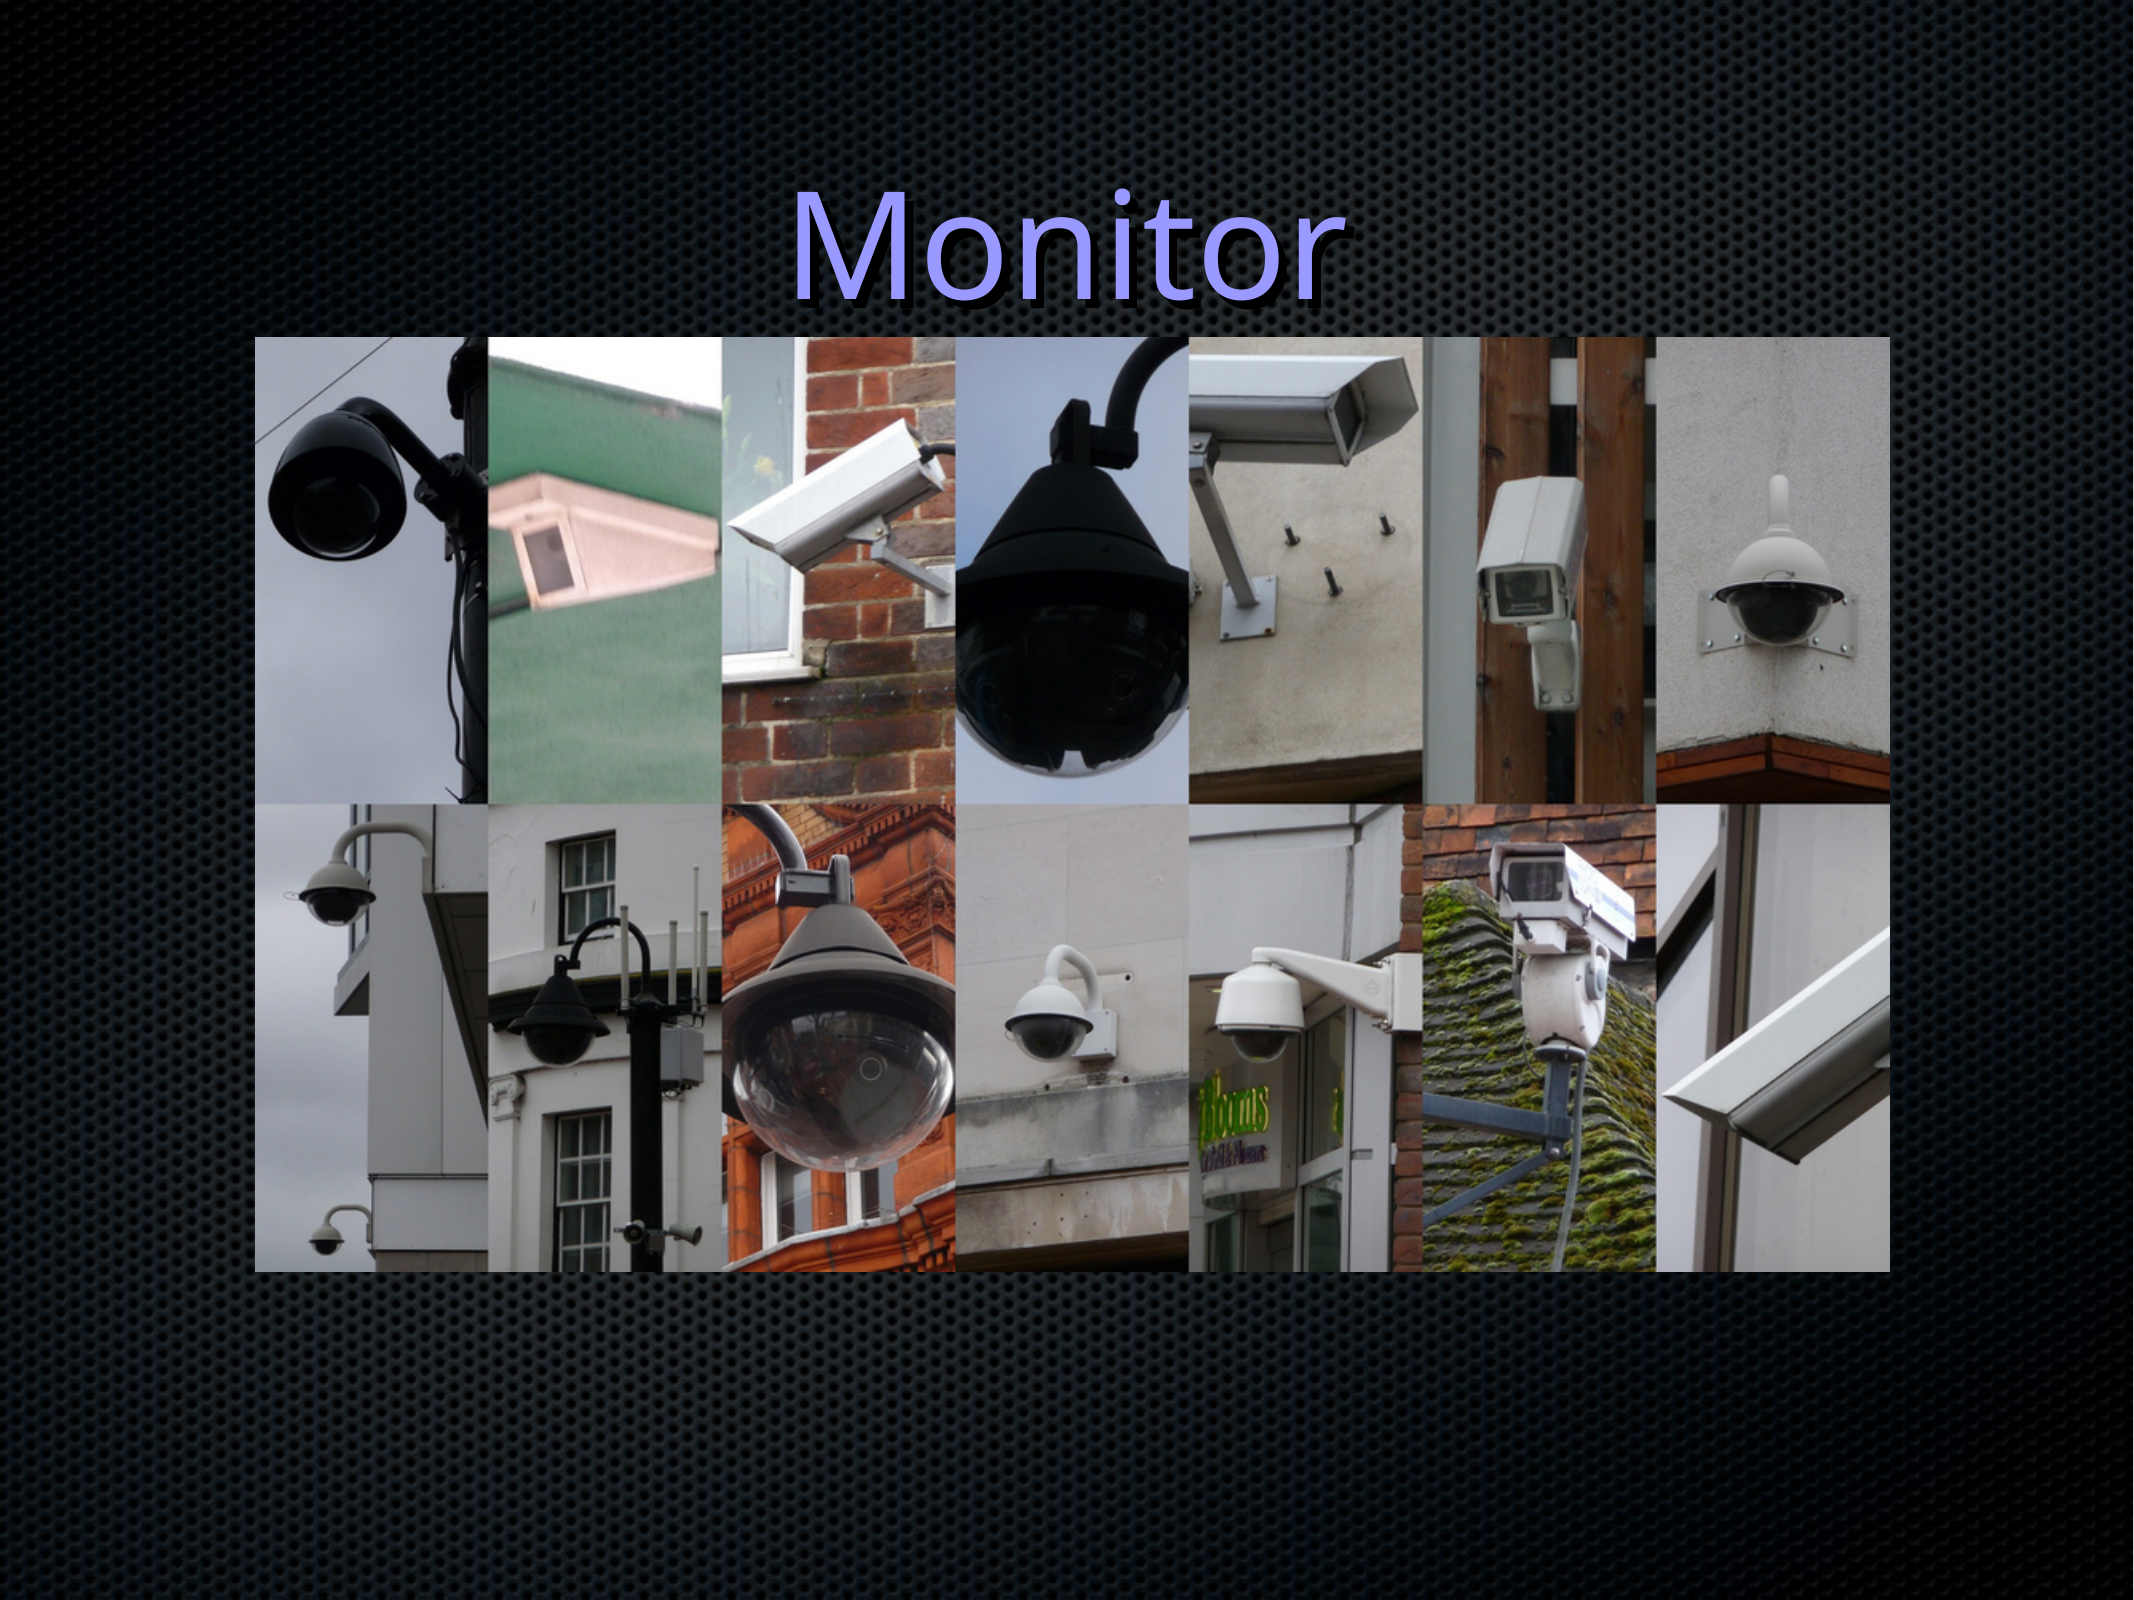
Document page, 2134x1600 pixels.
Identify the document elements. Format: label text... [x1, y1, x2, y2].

picture [0, 0, 2134, 1600]
title Monitor [129, 49, 2005, 435]
